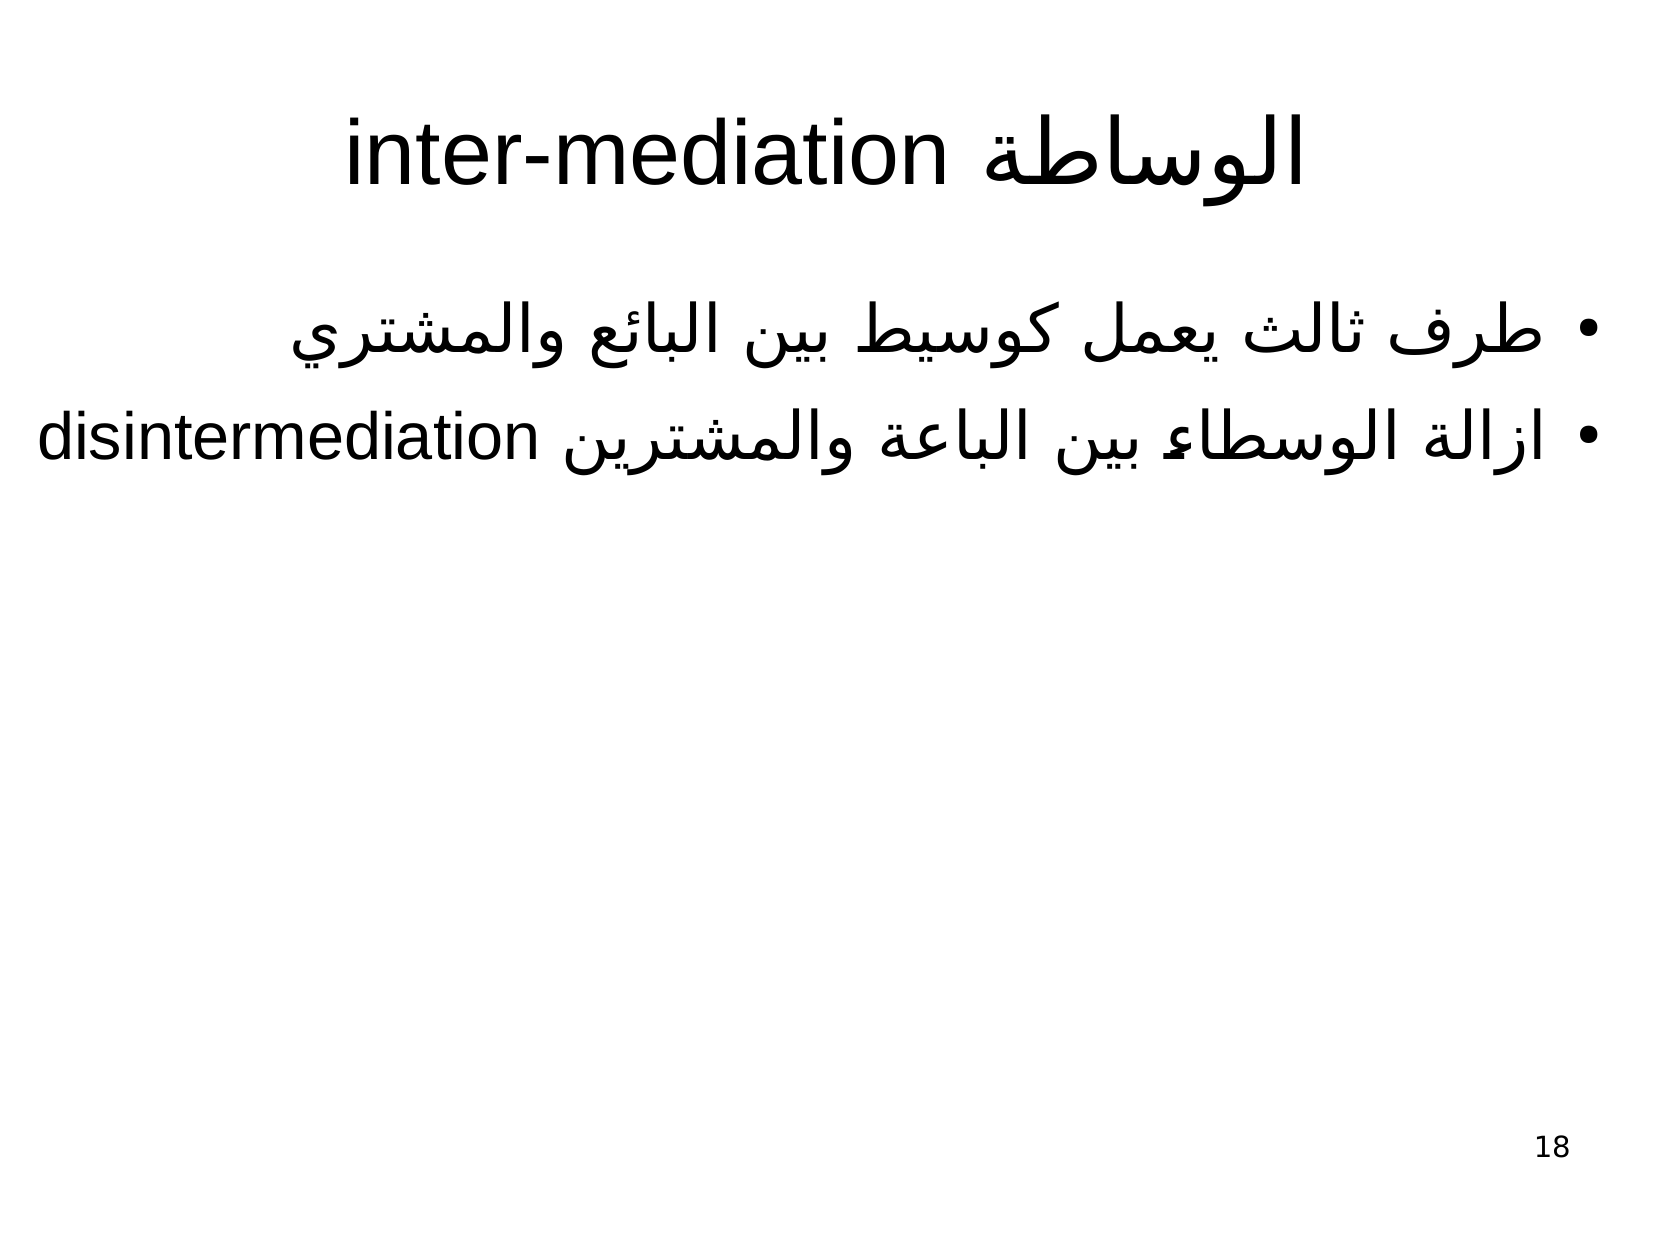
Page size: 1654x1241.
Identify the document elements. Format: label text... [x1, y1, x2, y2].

list طرف ثالث يعمل كوسيط بين البائع والمشتري ازالة الوسطاء بين الباعة والمشترين disintermediation [0, 290, 1619, 1010]
title الوساطة inter-mediation [82, 49, 1571, 257]
